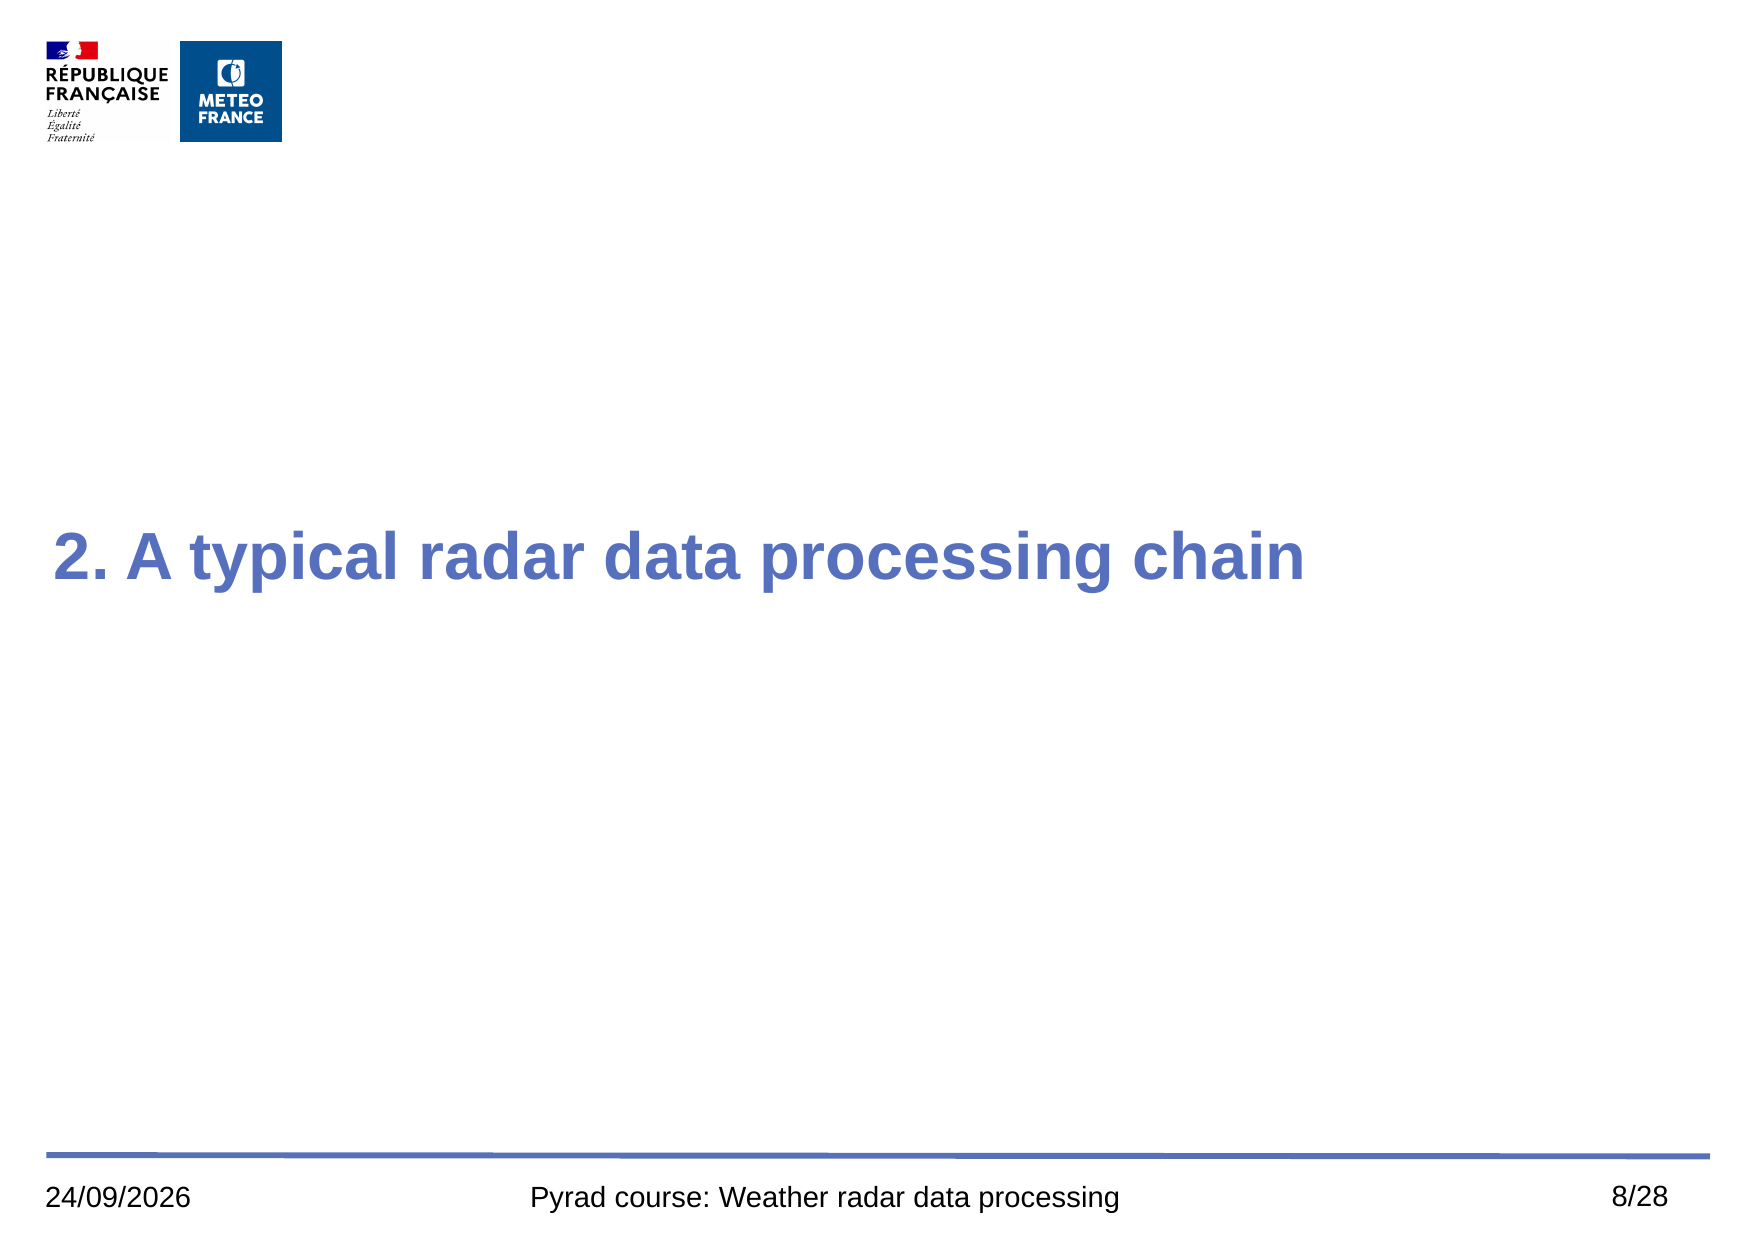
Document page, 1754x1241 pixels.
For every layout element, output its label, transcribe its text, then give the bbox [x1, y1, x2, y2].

picture [46, 41, 172, 142]
subtitle 2. A typical radar data processing chain [53, 321, 1440, 791]
picture [180, 41, 282, 142]
